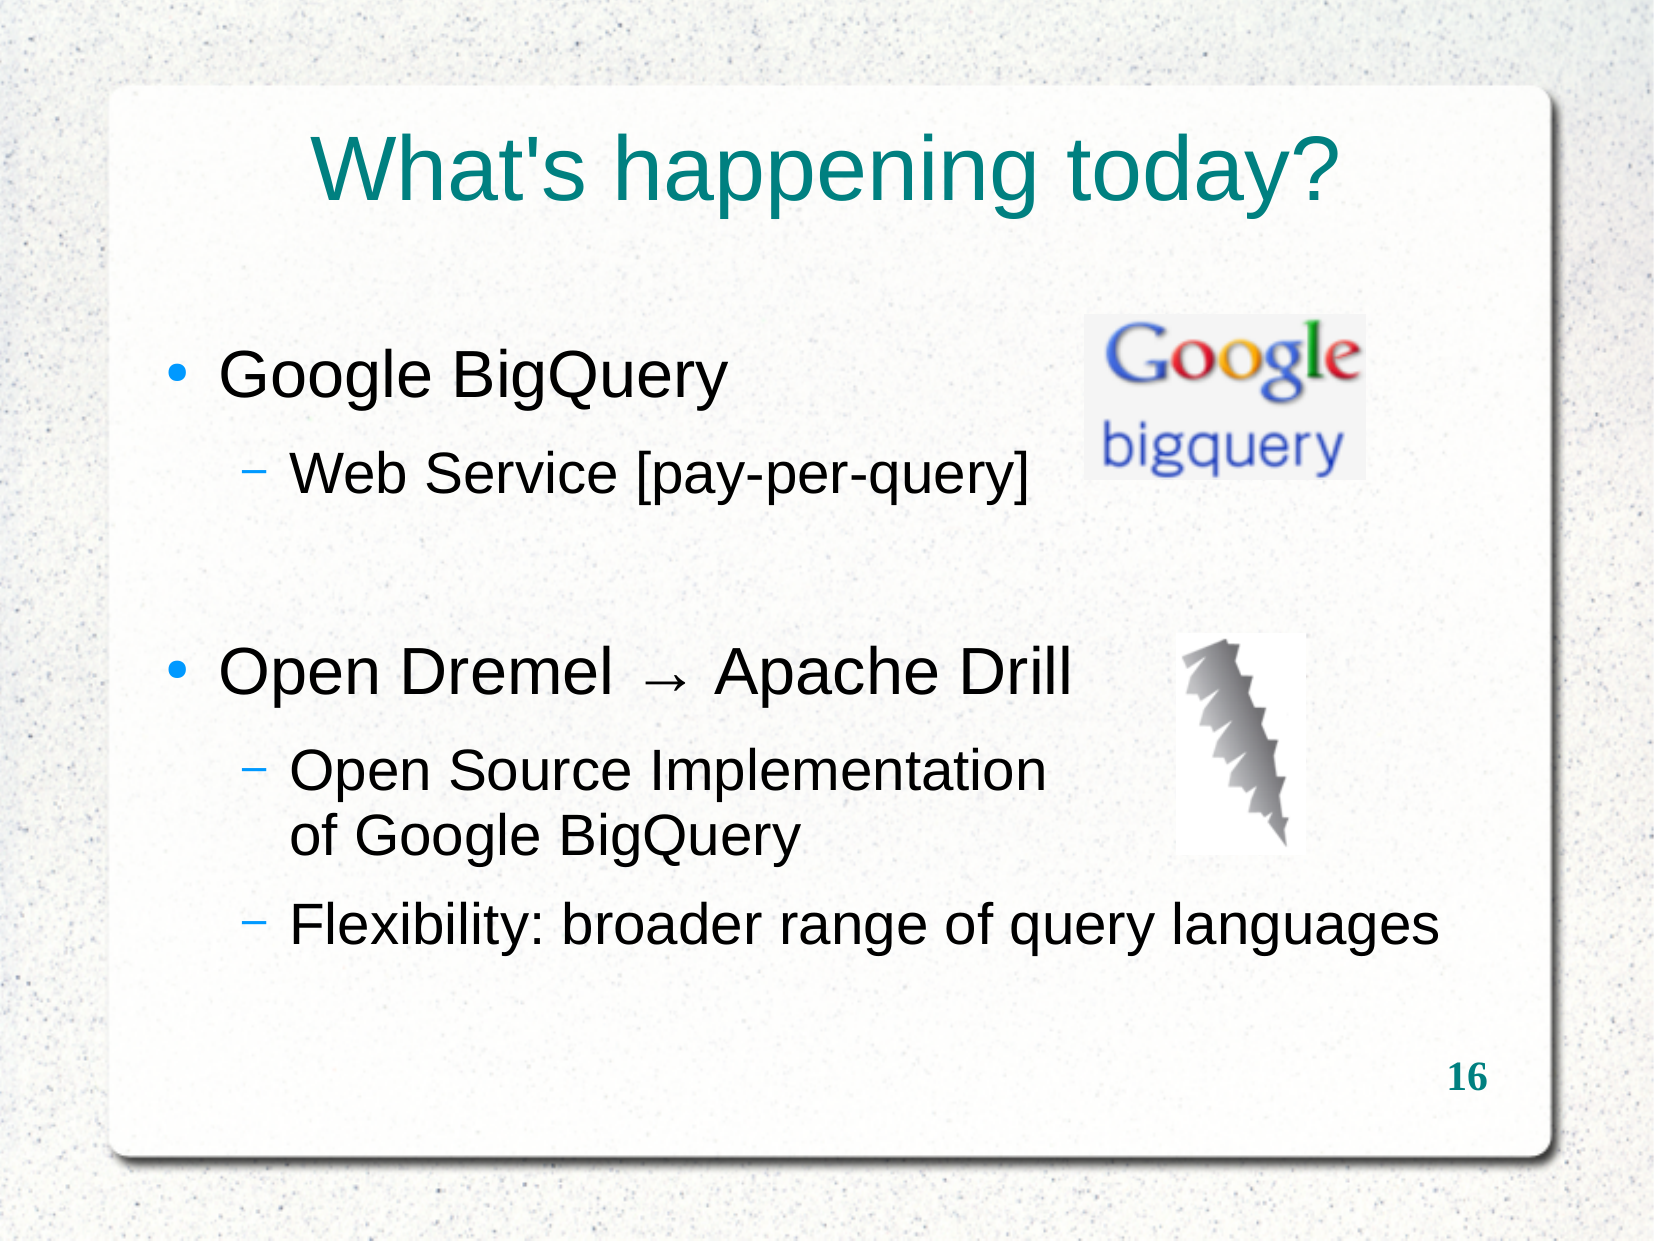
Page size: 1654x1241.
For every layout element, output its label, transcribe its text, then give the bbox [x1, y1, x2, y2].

title What's happening today? [118, 96, 1536, 241]
list Google BigQuery Web Service [pay-per-query] Open Dremel → Apache Drill Open Source Implementation of Google BigQuery Flexibility: broader range of query languages [147, 336, 1506, 1021]
picture [0, 0, 1654, 1241]
